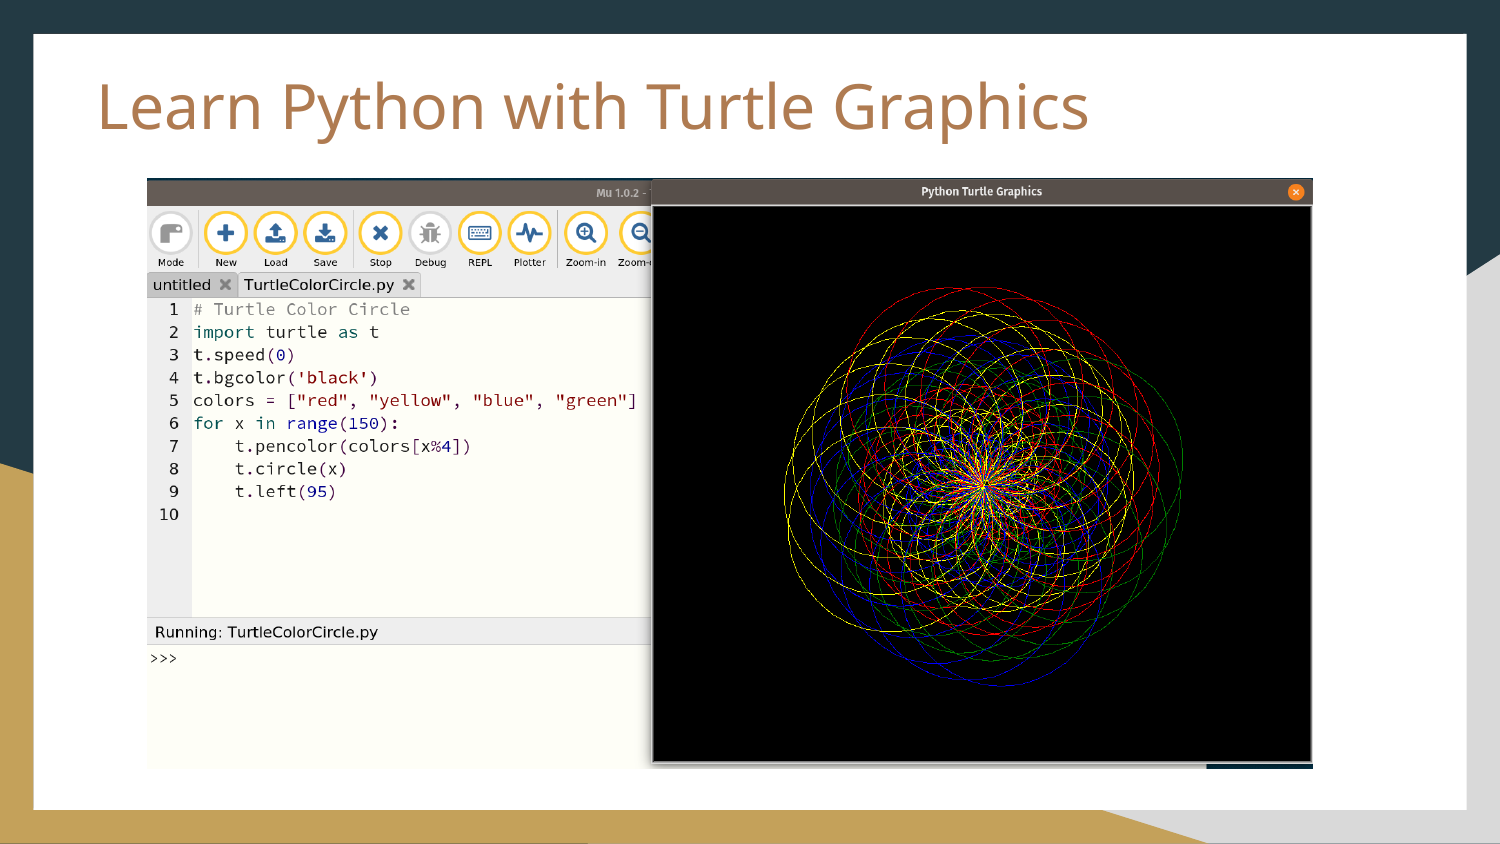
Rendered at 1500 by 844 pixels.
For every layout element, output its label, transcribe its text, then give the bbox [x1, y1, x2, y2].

title Learn Python with Turtle Graphics [81, 52, 1313, 210]
picture [147, 178, 1313, 769]
